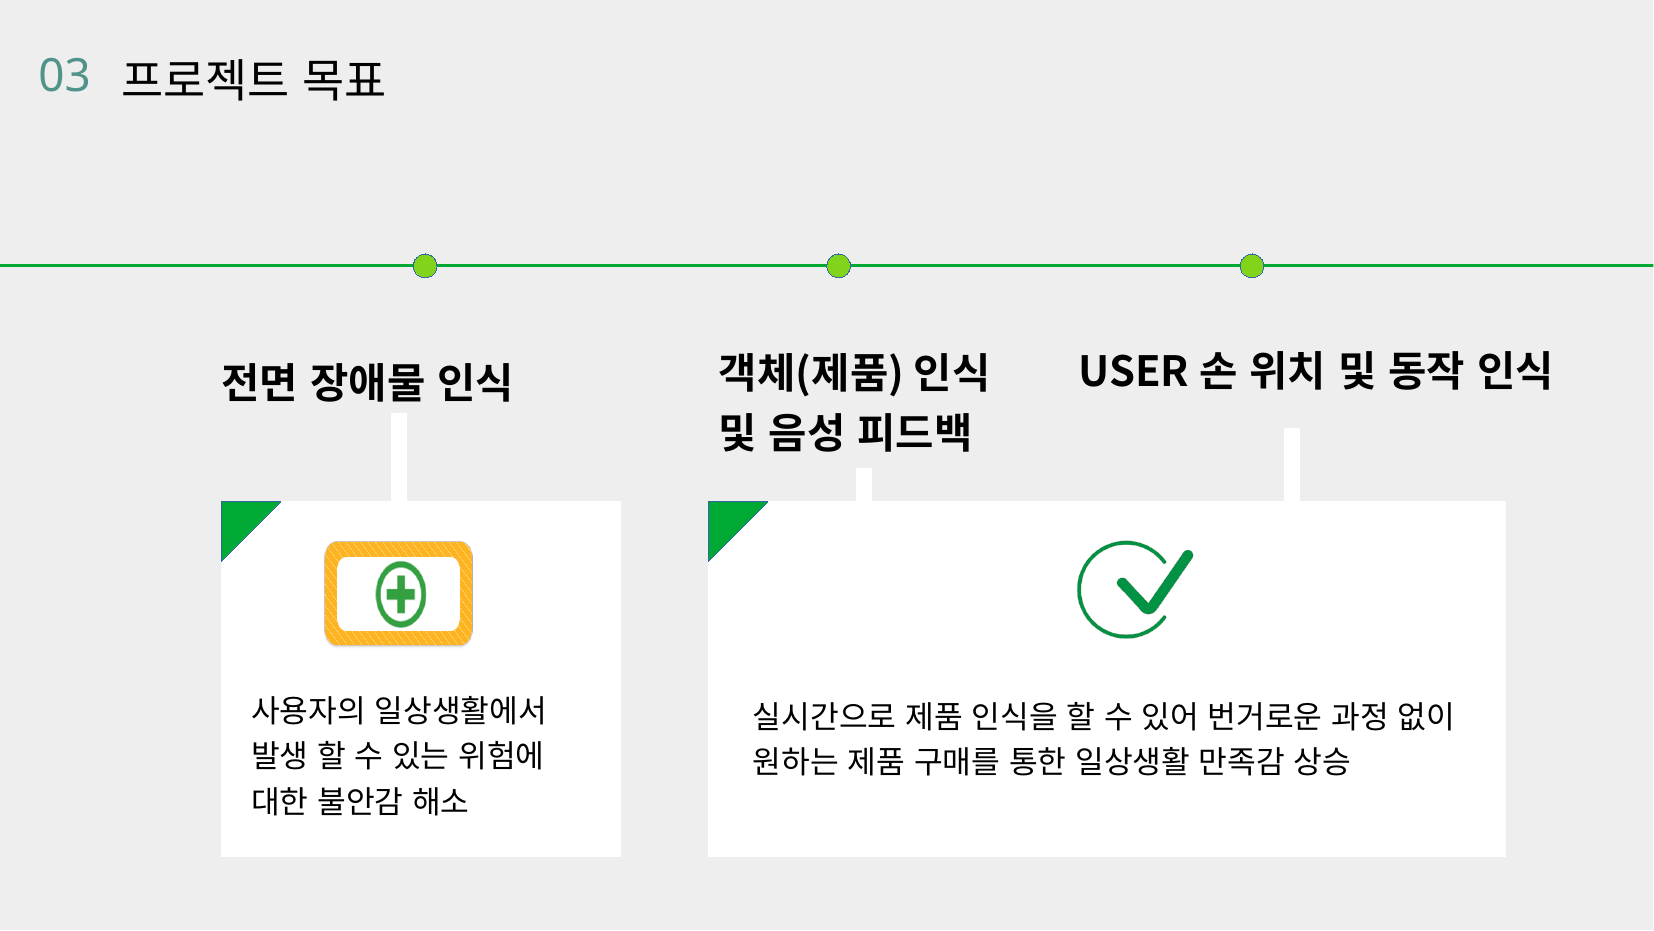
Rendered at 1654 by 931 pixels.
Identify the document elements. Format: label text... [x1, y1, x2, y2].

text_box [413, 253, 438, 278]
text_box [708, 428, 1506, 857]
text_box 03 [23, 35, 142, 125]
title 프로젝트 목표 [88, 0, 420, 156]
picture [1039, 494, 1231, 686]
text_box 객체(제품) 인식 및 음성 피드백 [703, 332, 1034, 469]
text_box 전면 장애물 인식 [206, 342, 650, 427]
text_box [221, 413, 621, 857]
text_box 사용자의 일상생활에서 발생 할 수 있는 위험에 대한 불안감 해소 [236, 679, 591, 829]
text_box [1240, 253, 1264, 278]
picture [324, 541, 473, 650]
text_box 실시간으로 제품 인식을 할 수 있어 번거로운 과정 없이 원하는 제품 구매를 통한 일상생활 만족감 상승 [738, 685, 1477, 818]
text_box USER 손 위치 및 동작 인식 [1063, 330, 1625, 414]
text_box [826, 253, 851, 278]
